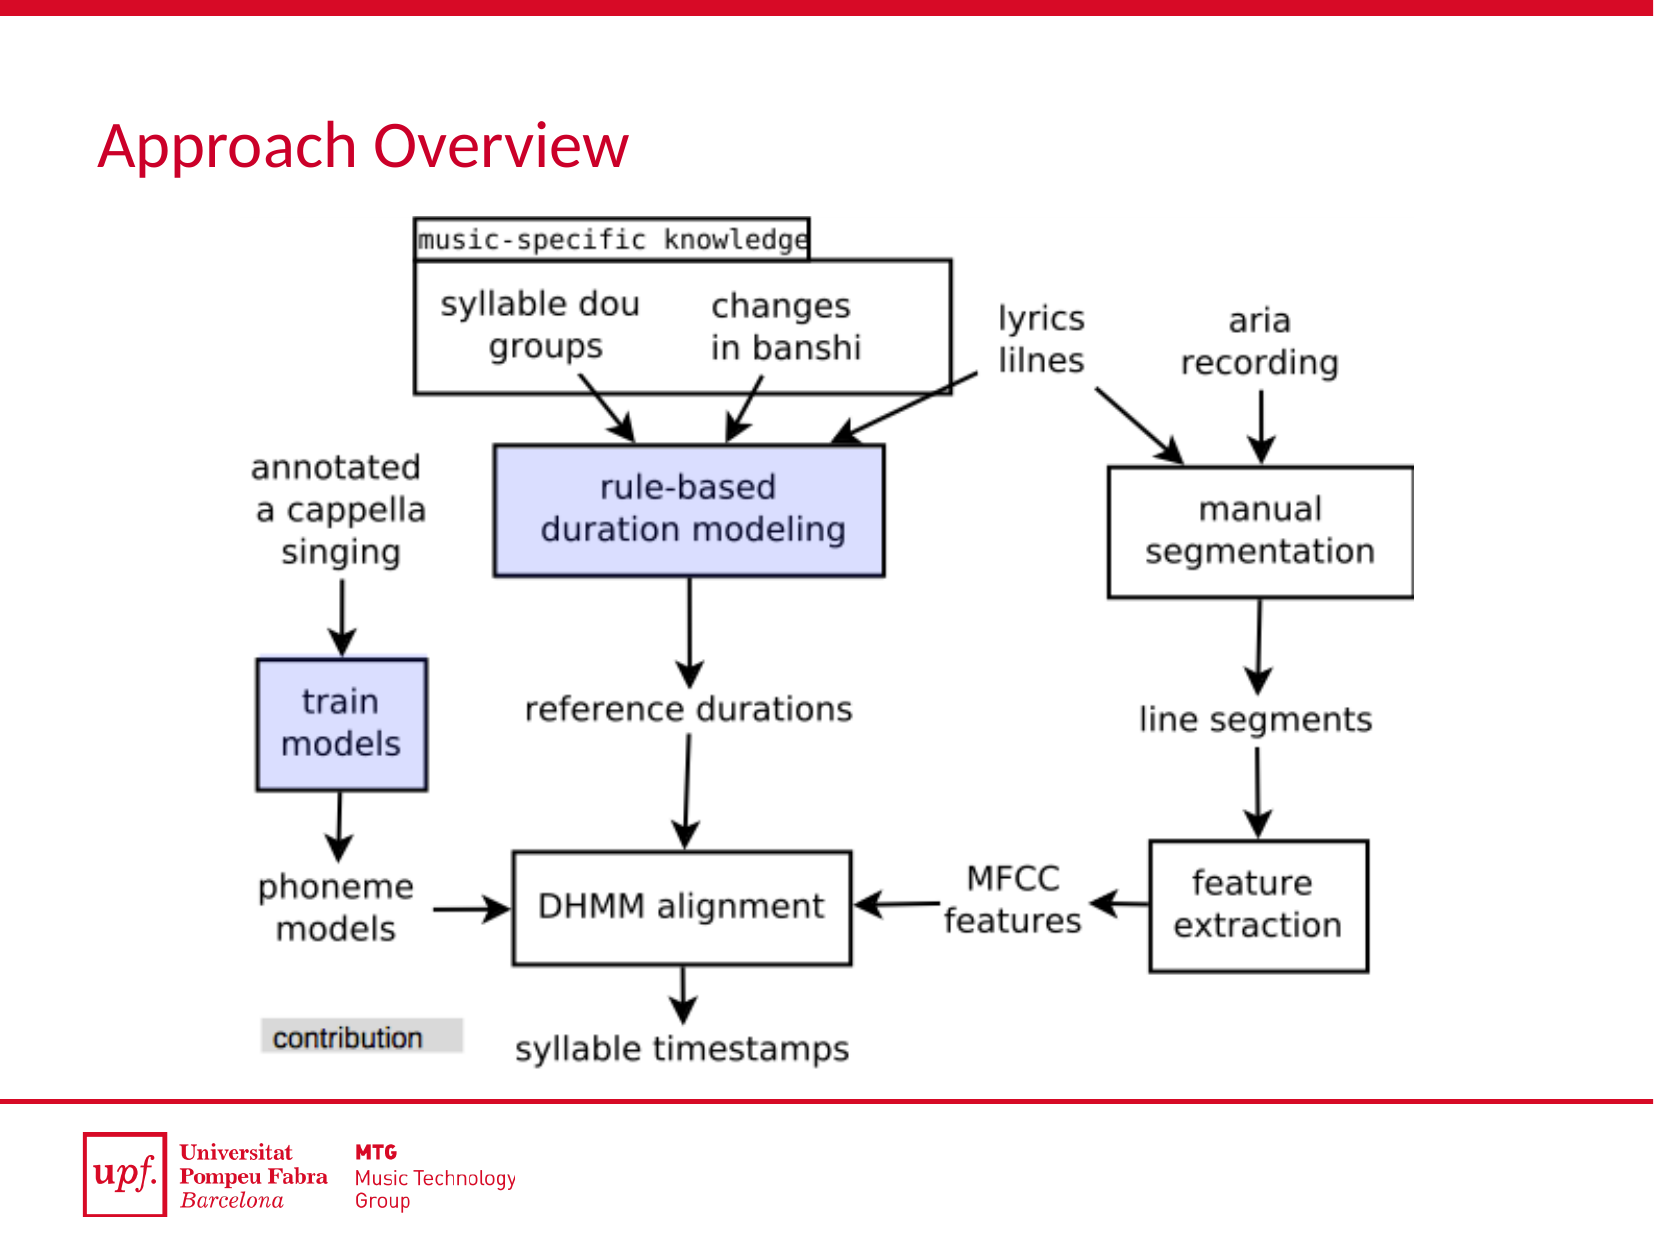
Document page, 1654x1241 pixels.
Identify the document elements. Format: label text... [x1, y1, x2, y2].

text_box Approach Overview [82, 92, 1571, 234]
picture [240, 216, 1414, 1075]
